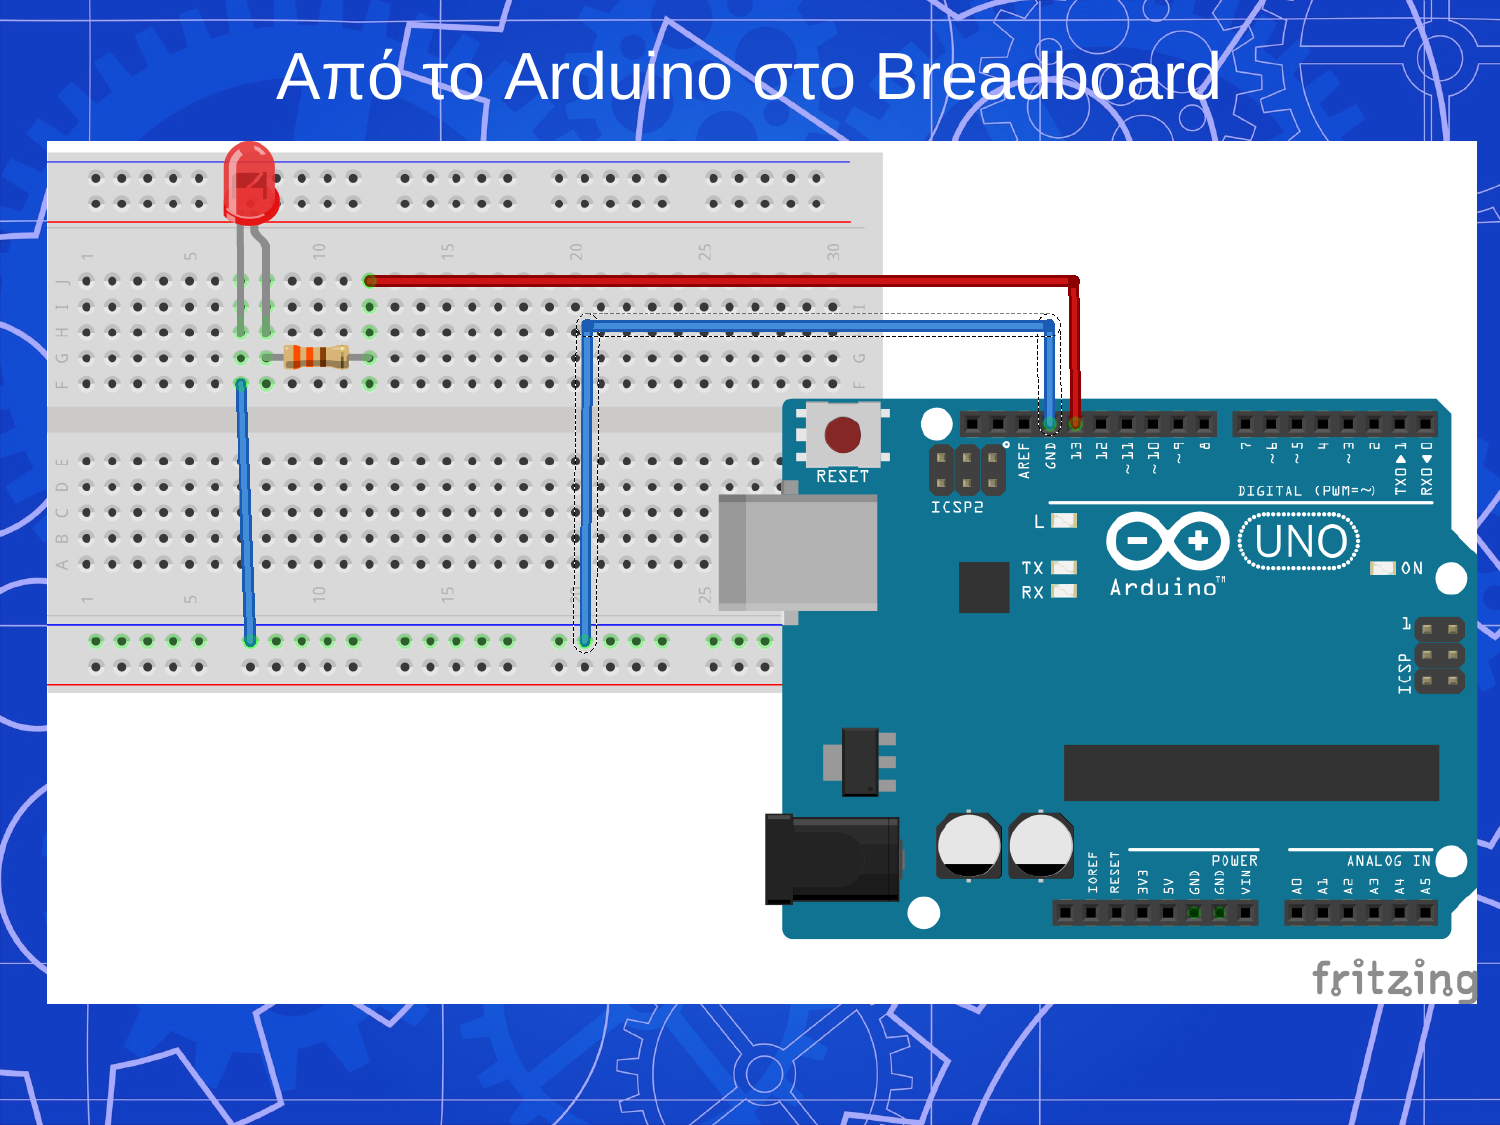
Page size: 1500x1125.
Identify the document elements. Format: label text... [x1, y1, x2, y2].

picture [0, 0, 1500, 1125]
text_box Από το Arduino στο Breadboard [165, 26, 1335, 121]
